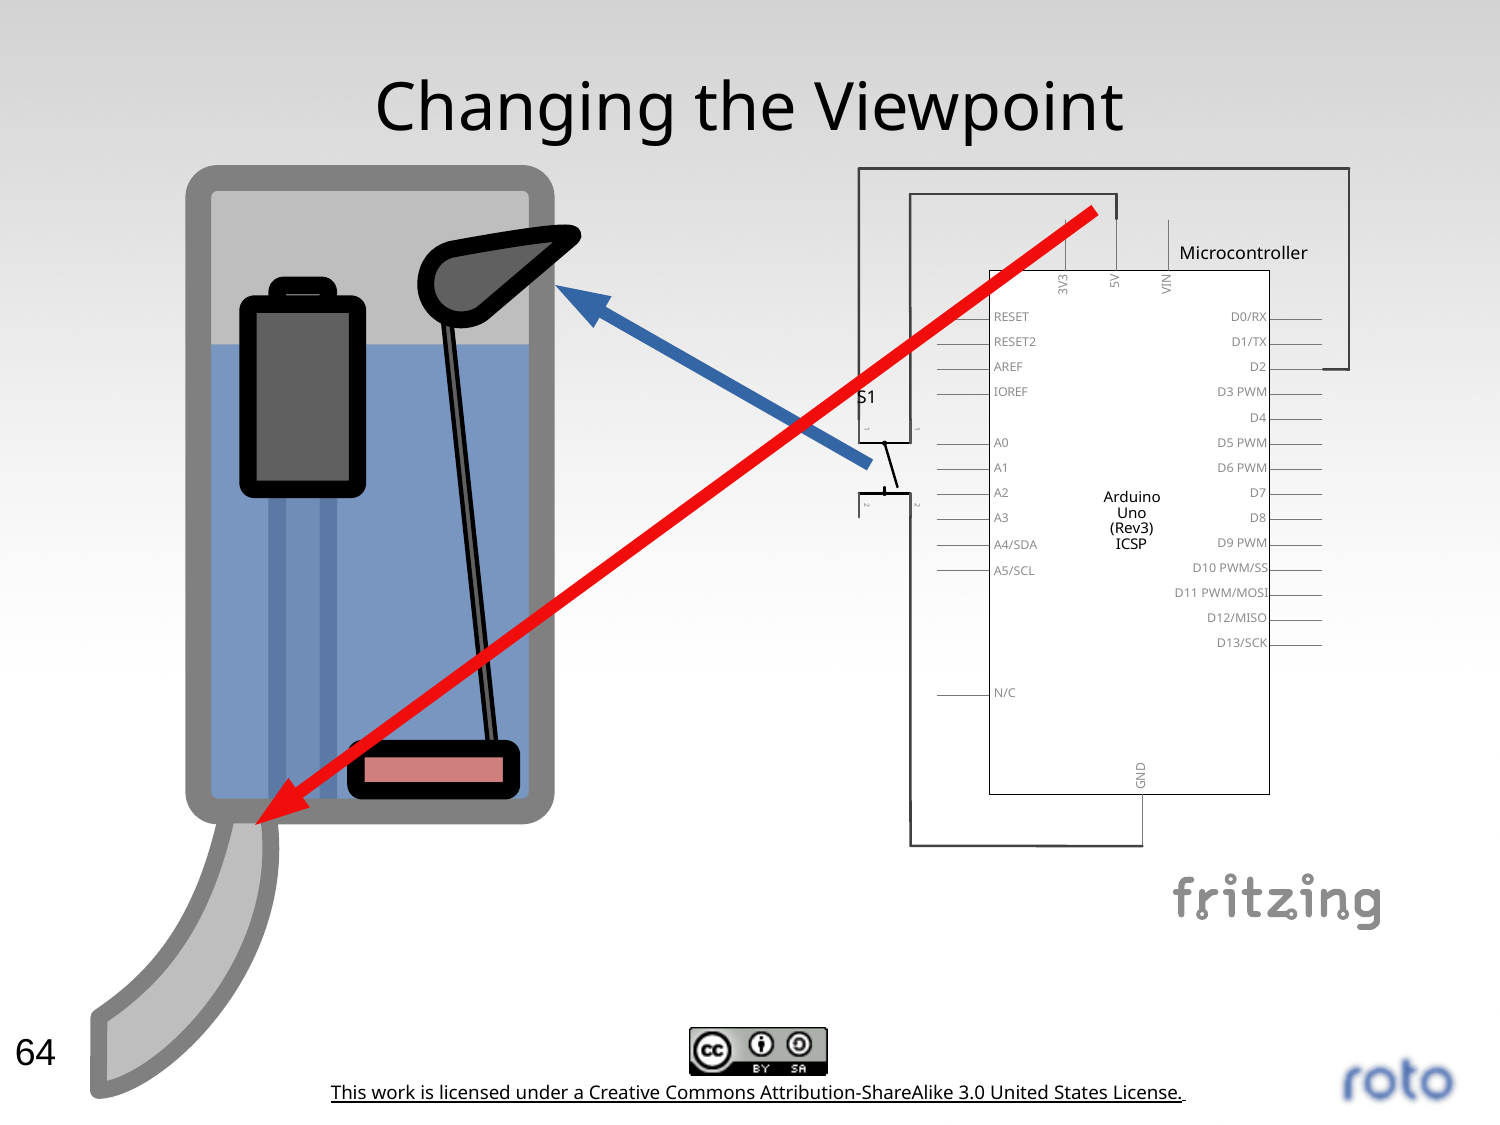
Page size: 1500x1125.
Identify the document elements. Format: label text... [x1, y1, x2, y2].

title Changing the Viewpoint [112, 49, 1388, 238]
picture [0, 0, 1500, 1125]
